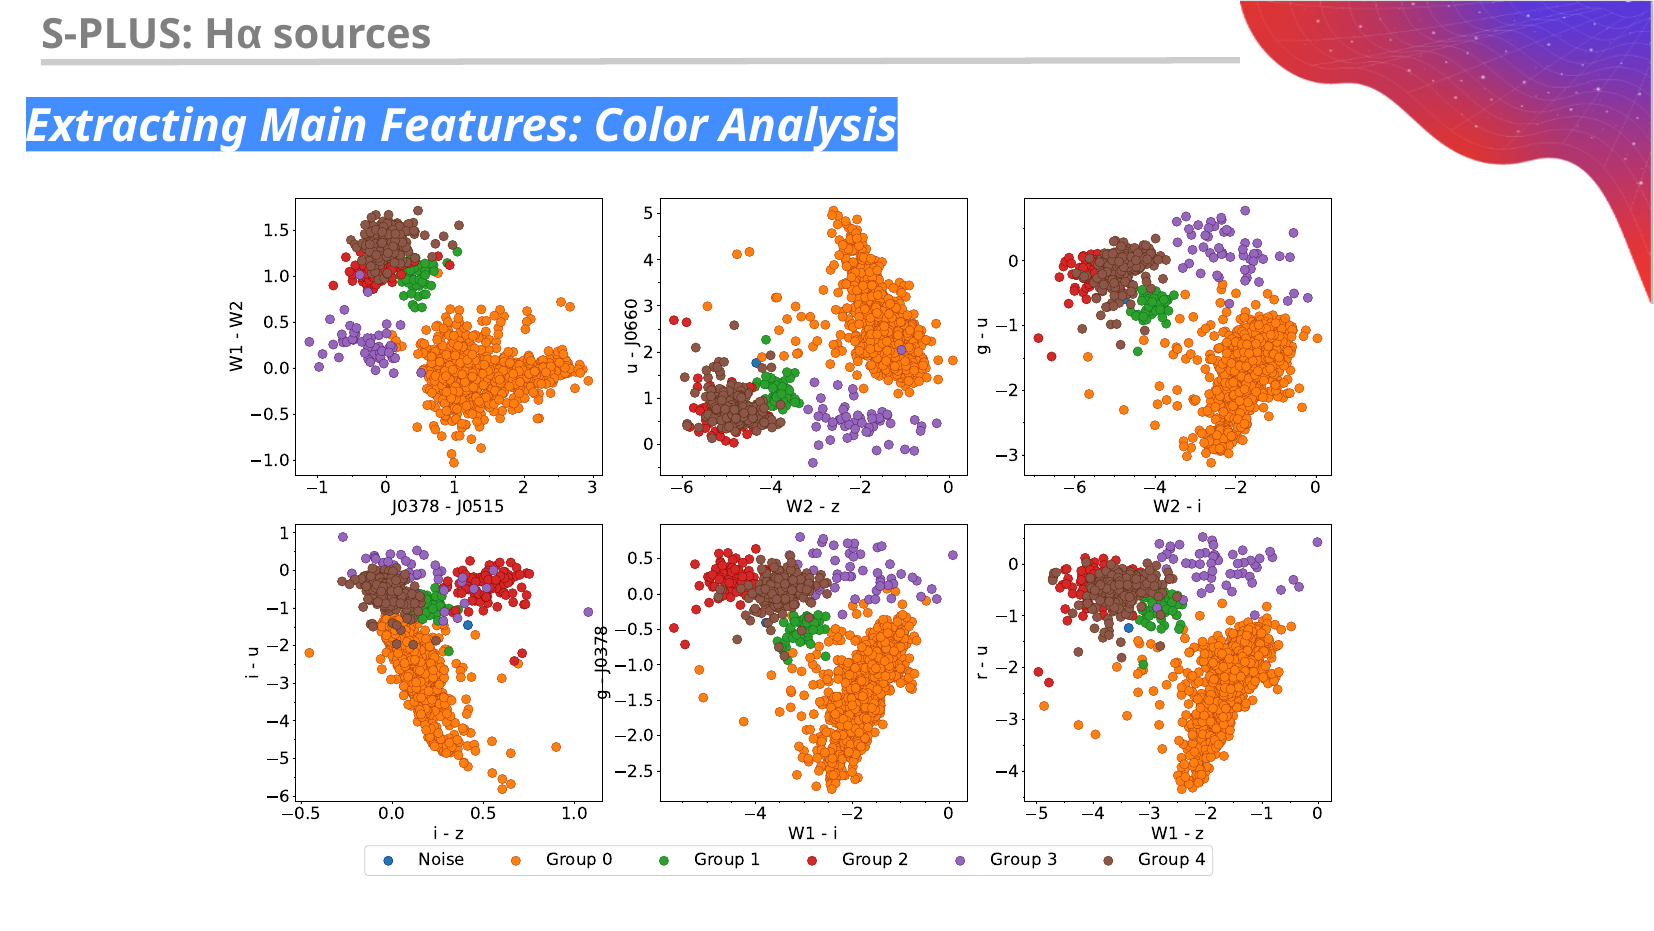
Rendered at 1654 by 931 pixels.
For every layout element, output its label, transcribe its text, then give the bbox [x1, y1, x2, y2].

text_box S-PLUS: Hα sources [26, 0, 477, 72]
text_box Extracting Main Features: Color Analysis [26, 97, 898, 152]
picture [224, 0, 1654, 881]
